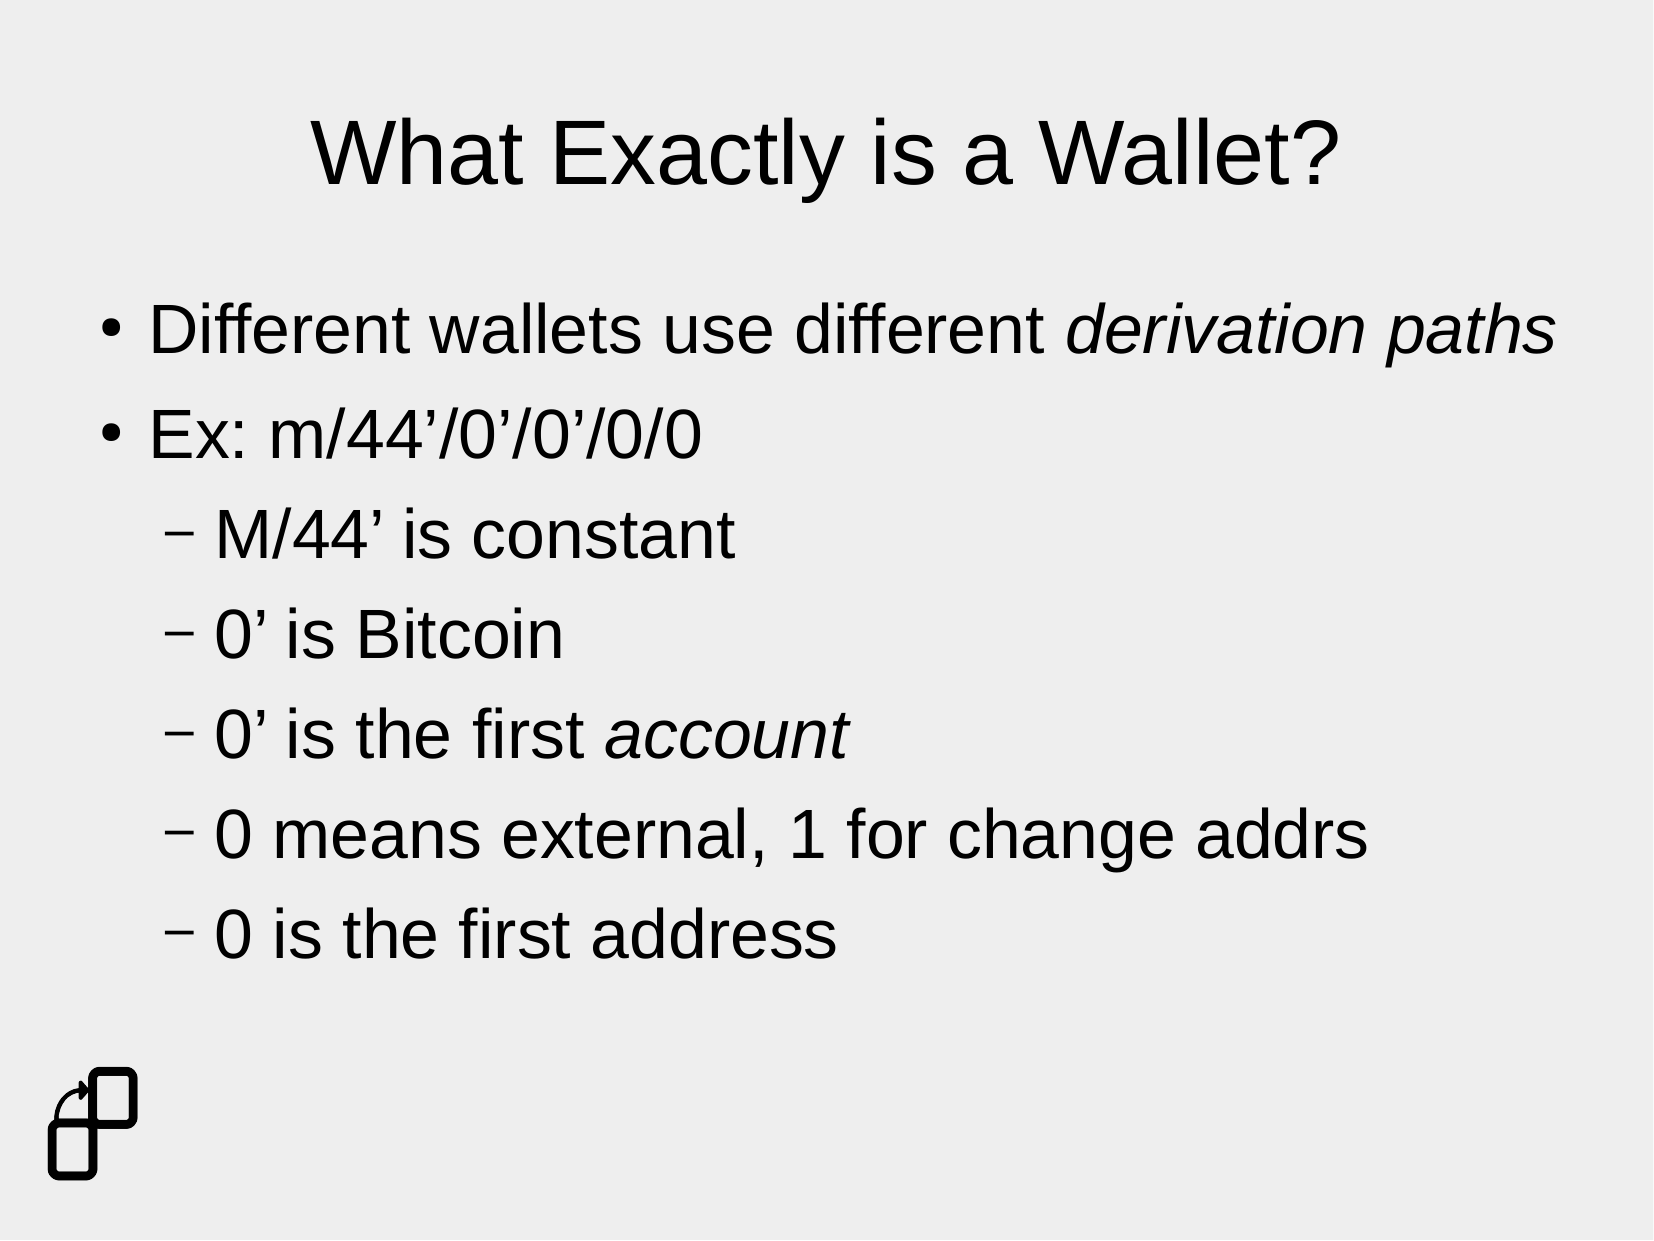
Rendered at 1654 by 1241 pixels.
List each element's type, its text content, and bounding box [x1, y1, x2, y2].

title What Exactly is a Wallet? [82, 49, 1571, 257]
list Different wallets use different derivation paths Ex: m/44’/0’/0’/0/0 M/44’ is constant 0’ is Bitcoin 0’ is the first account 0 means external, 1 for change addrs 0 is the first address [82, 290, 1571, 1010]
picture [30, 1062, 153, 1186]
